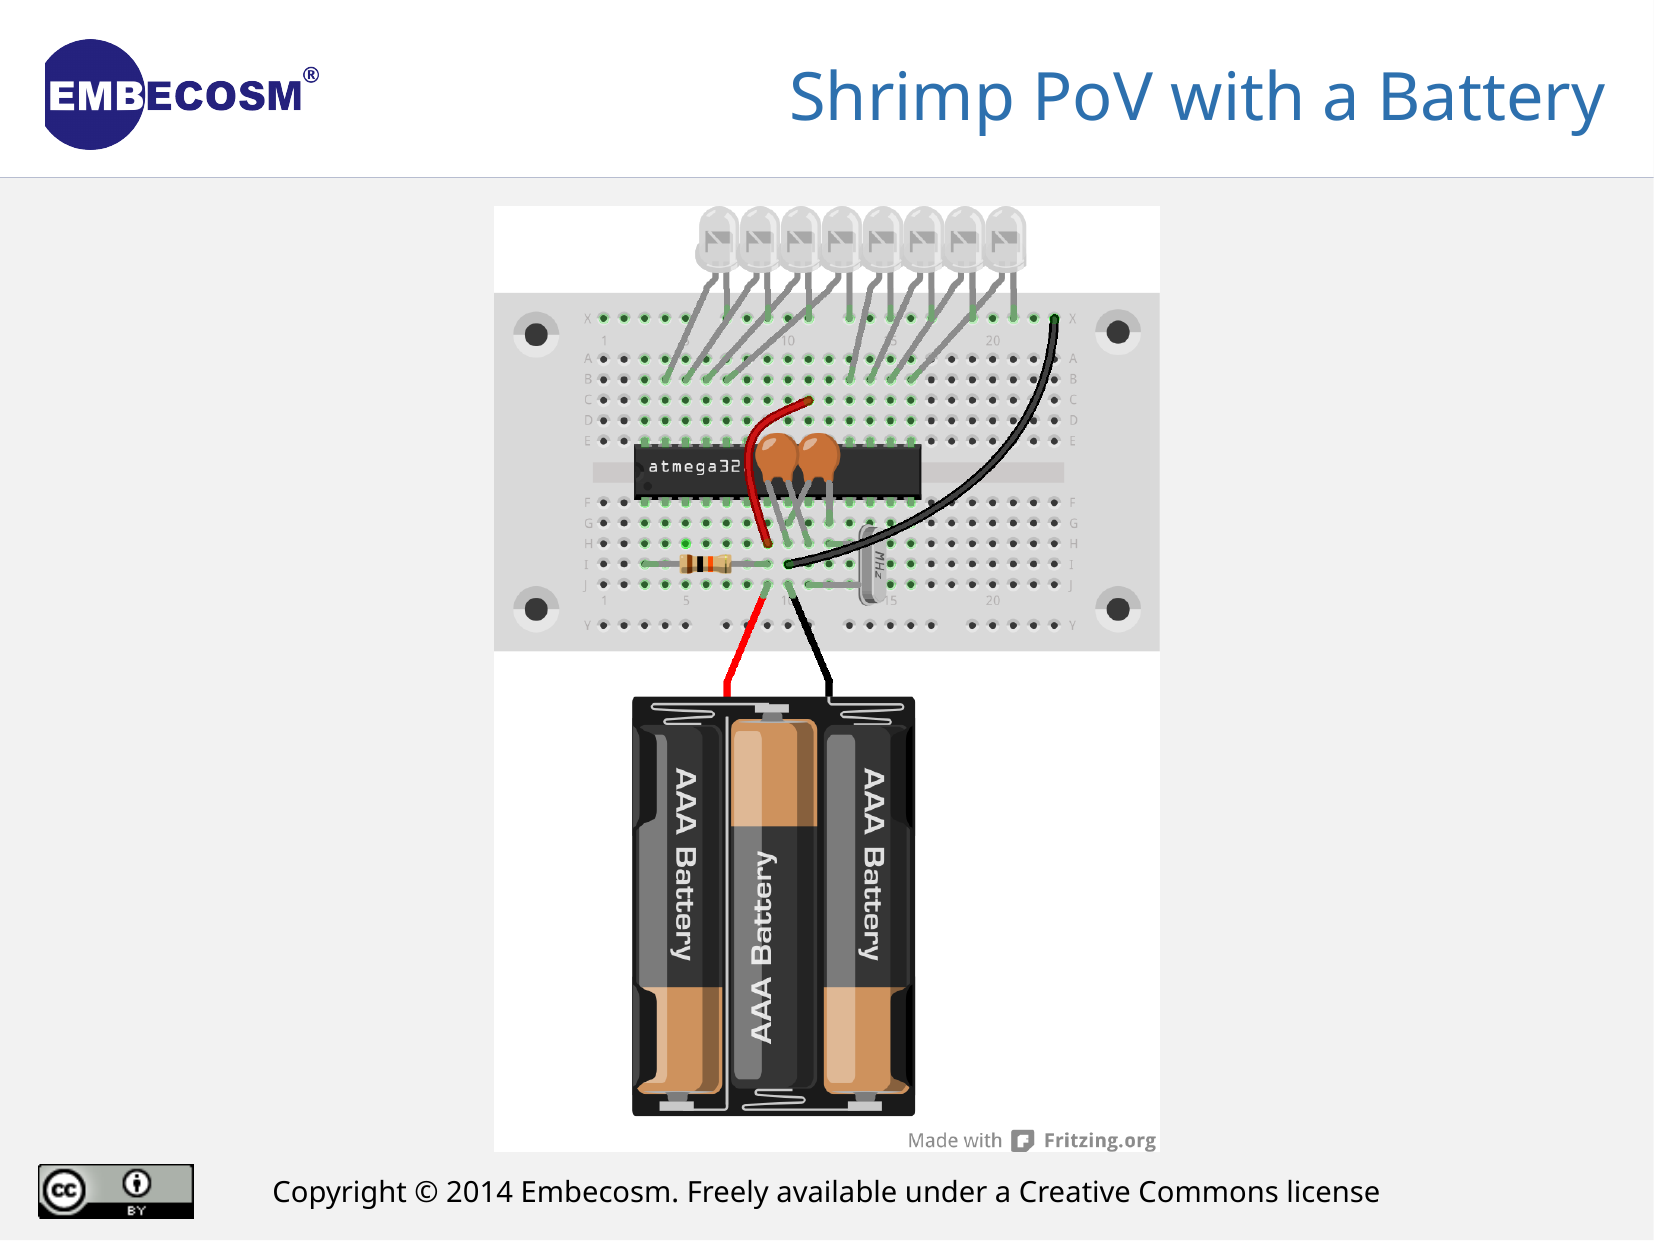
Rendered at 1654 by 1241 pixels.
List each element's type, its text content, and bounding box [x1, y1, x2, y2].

picture [38, 1164, 194, 1219]
picture [494, 206, 1160, 1152]
title Shrimp PoV with a Battery [330, 23, 1607, 166]
picture [45, 39, 319, 150]
